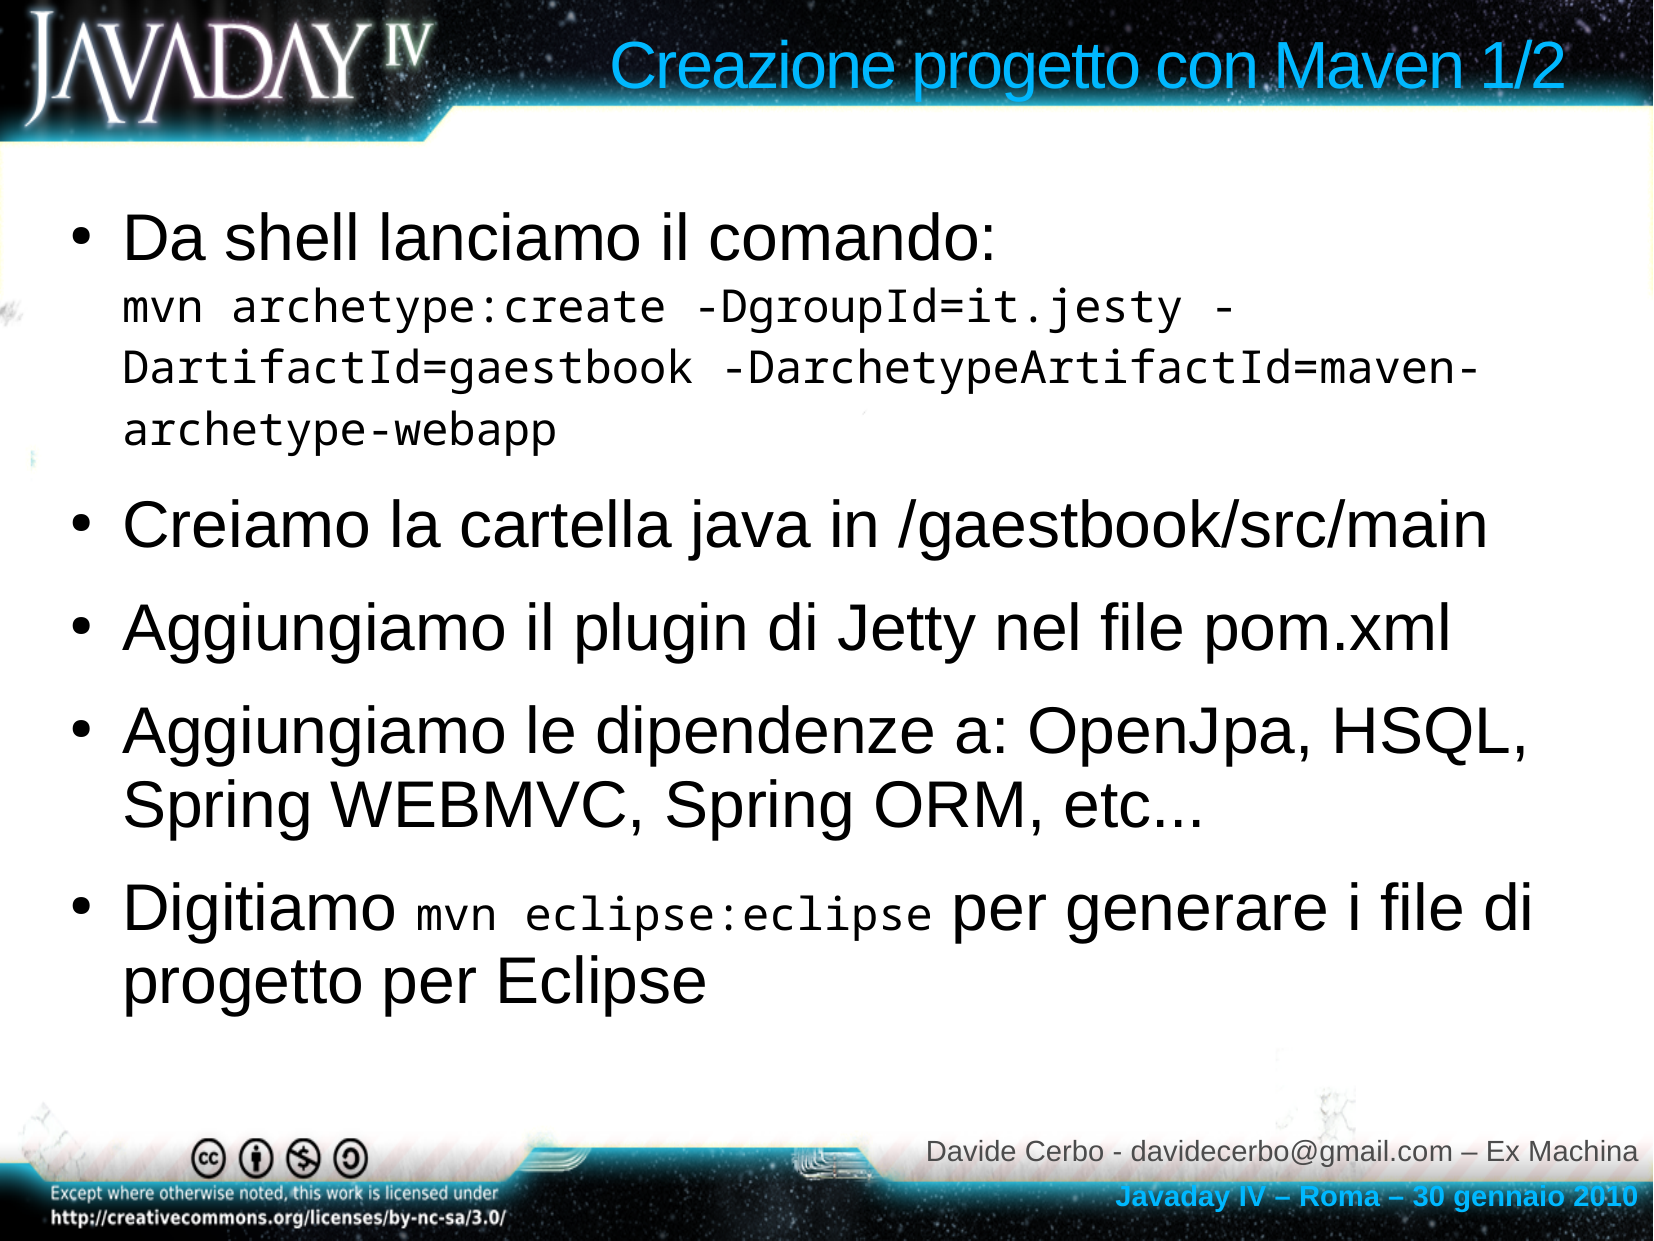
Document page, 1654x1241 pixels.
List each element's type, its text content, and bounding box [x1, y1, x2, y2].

picture [0, 0, 1653, 1241]
title Creazione progetto con Maven 1/2 [108, 7, 1585, 124]
list Da shell lanciamo il comando: mvn archetype:create -DgroupId=it.jesty -DartifactId=gaestbook -DarchetypeArtifactId=maven-archetype-webapp Creiamo la cartella java in /gaestbook/src/main Aggiungiamo il plugin di Jetty nel file pom.xml Aggiungiamo le dipendenze a: OpenJpa, HSQL, Spring WEBMVC, Spring ORM, etc... Digitiamo mvn eclipse:eclipse per generare i file di progetto per Eclipse [52, 200, 1594, 1020]
